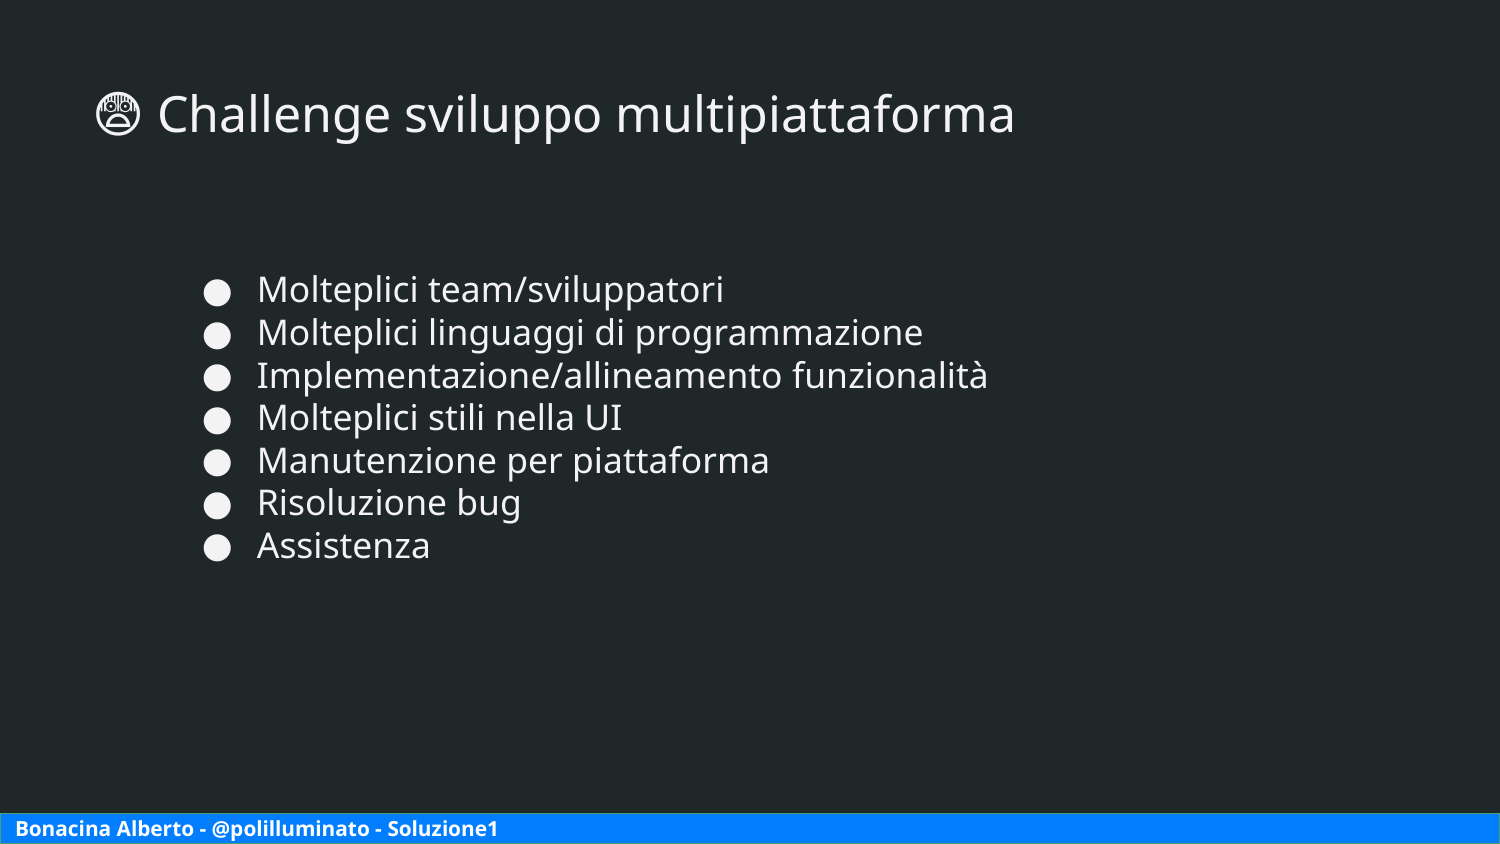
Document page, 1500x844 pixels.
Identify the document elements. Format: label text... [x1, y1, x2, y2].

text_box Molteplici team/sviluppatori Molteplici linguaggi di programmazione Implementazione/allineamento funzionalità Molteplici stili nella UI Manutenzione per piattaforma Risoluzione bug Assistenza [166, 252, 1334, 581]
text_box 😨 Challenge sviluppo multipiattaforma [77, 67, 1085, 159]
text_box Bonacina Alberto - @polilluminato - Soluzione1 [0, 800, 1500, 844]
